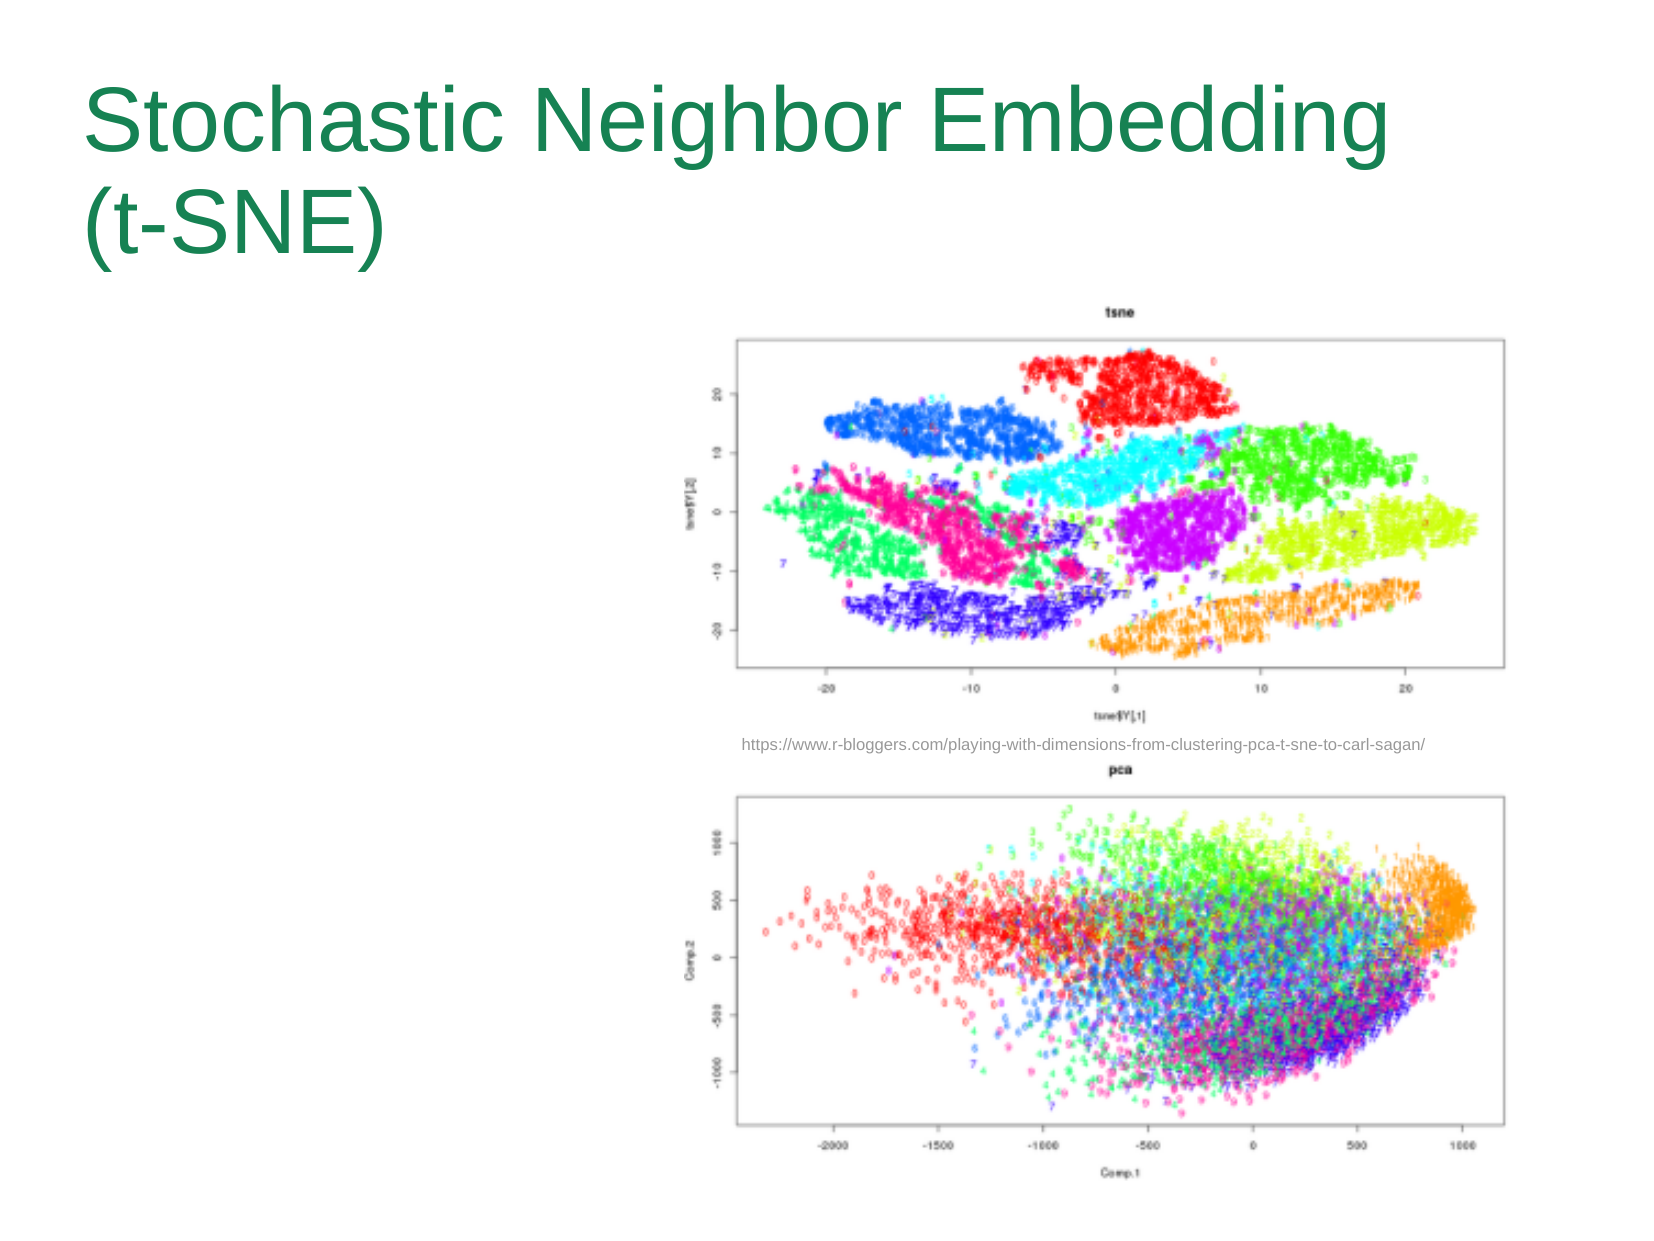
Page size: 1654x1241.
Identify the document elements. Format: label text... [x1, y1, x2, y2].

title Stochastic Neighbor Embedding (t-SNE) [82, 67, 1571, 275]
text_box https://www.r-bloggers.com/playing-with-dimensions-from-clustering-pca-t-sne-to-carl-sagan/ [728, 727, 1445, 779]
picture [684, 294, 1563, 1195]
